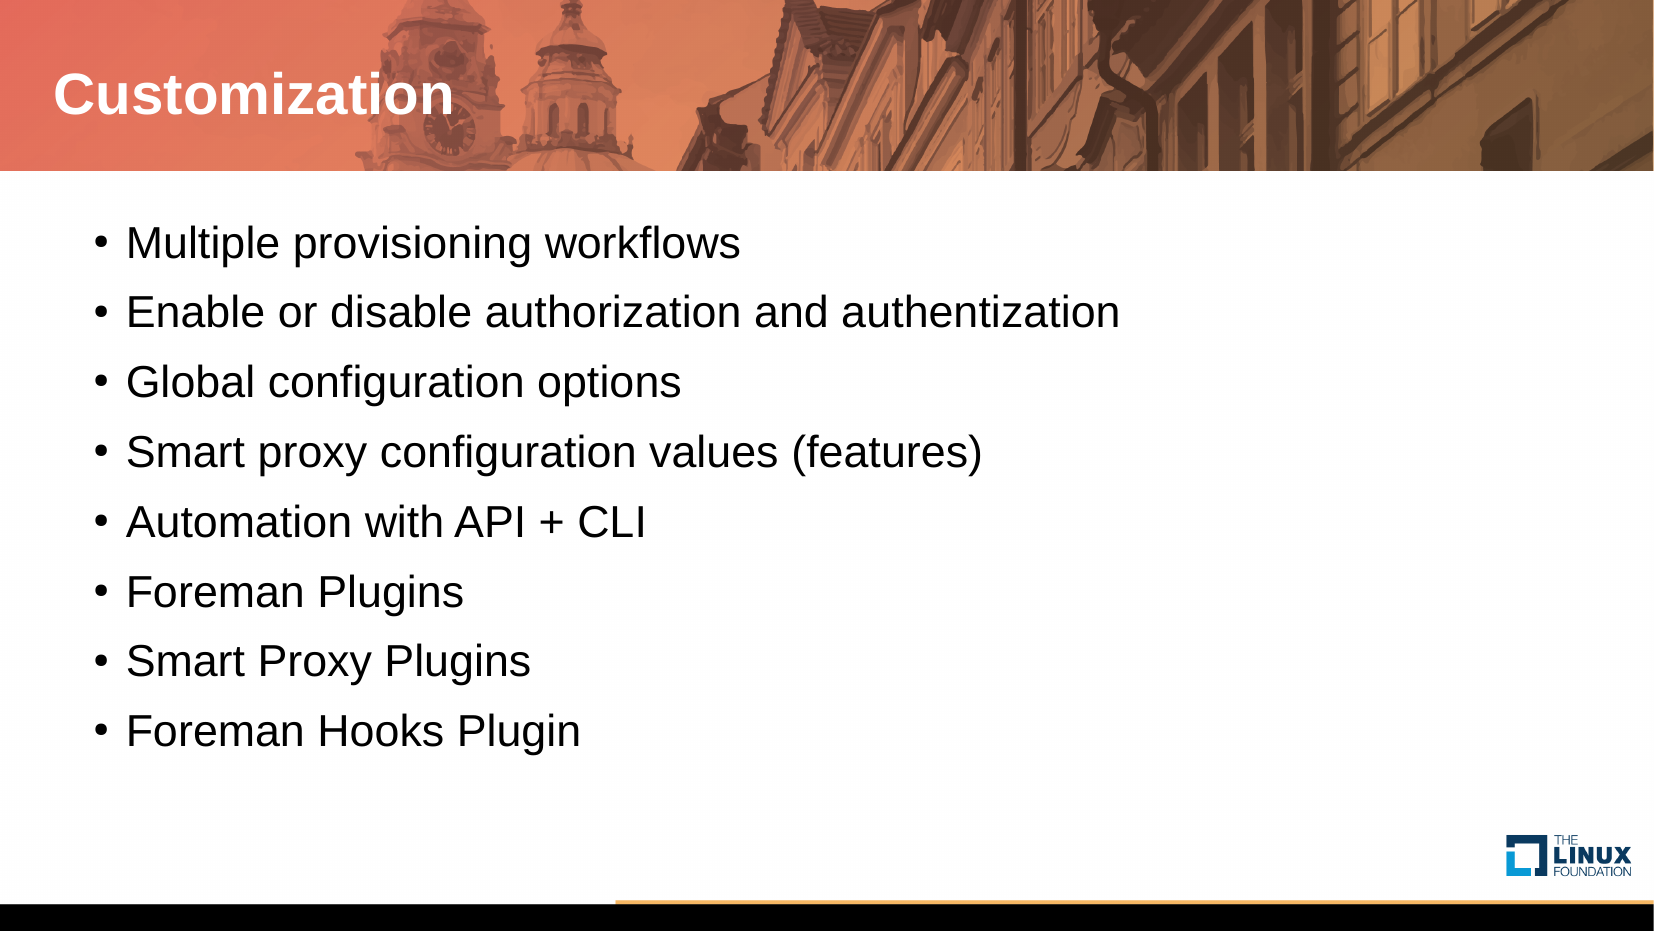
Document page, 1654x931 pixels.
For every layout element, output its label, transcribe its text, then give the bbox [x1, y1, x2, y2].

list Multiple provisioning workflows Enable or disable authorization and authentization Global configuration options Smart proxy configuration values (features) Automation with API + CLI Foreman Plugins Smart Proxy Plugins Foreman Hooks Plugin [82, 217, 1571, 757]
picture [0, 0, 1654, 931]
title Customization [53, 21, 1571, 167]
